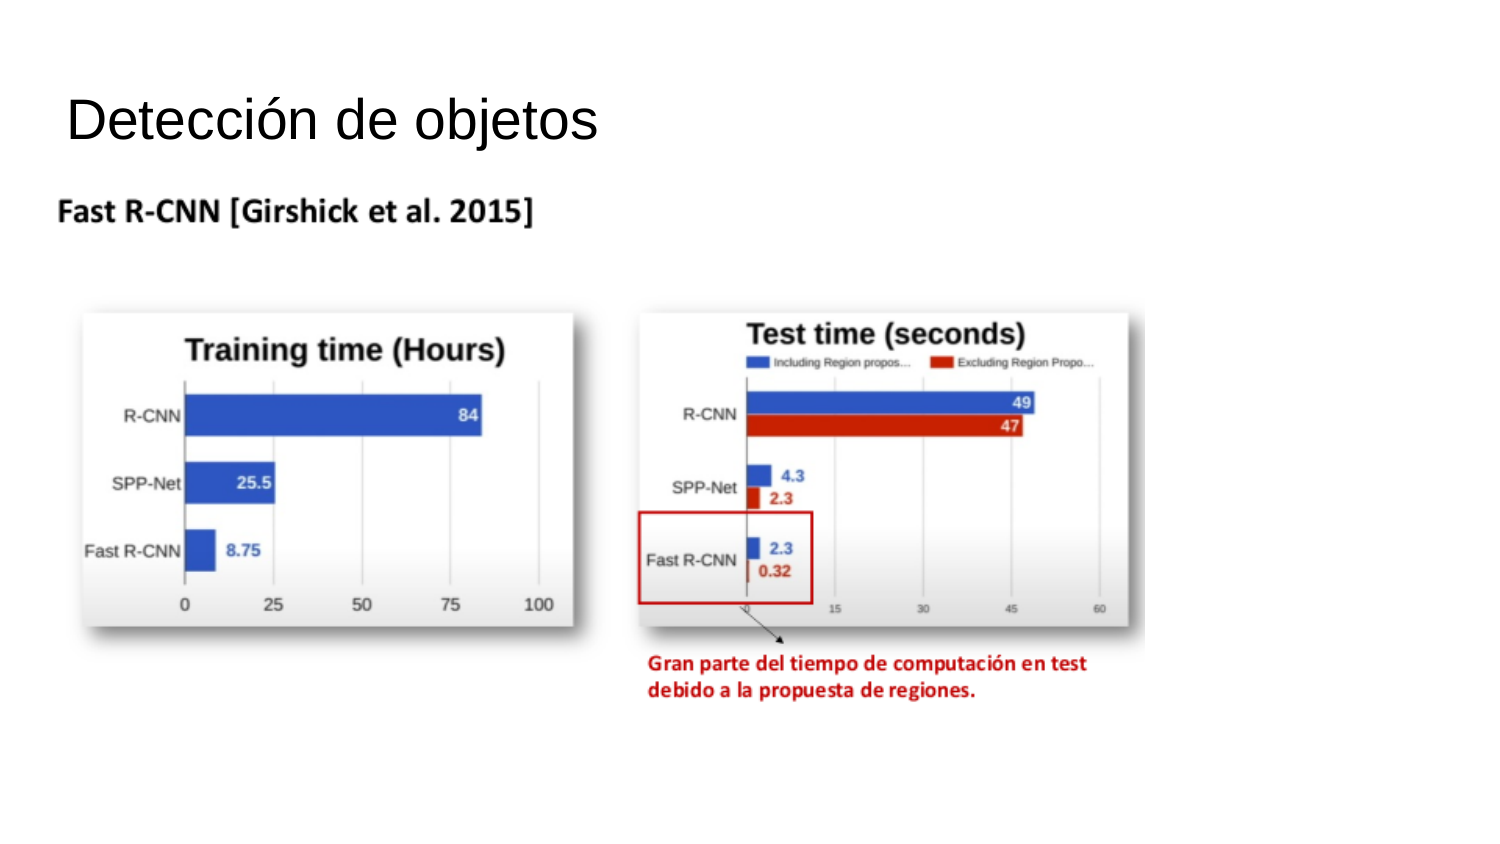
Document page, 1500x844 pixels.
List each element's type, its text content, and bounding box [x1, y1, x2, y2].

picture [51, 188, 1145, 713]
title Detección de objetos [51, 72, 1449, 167]
